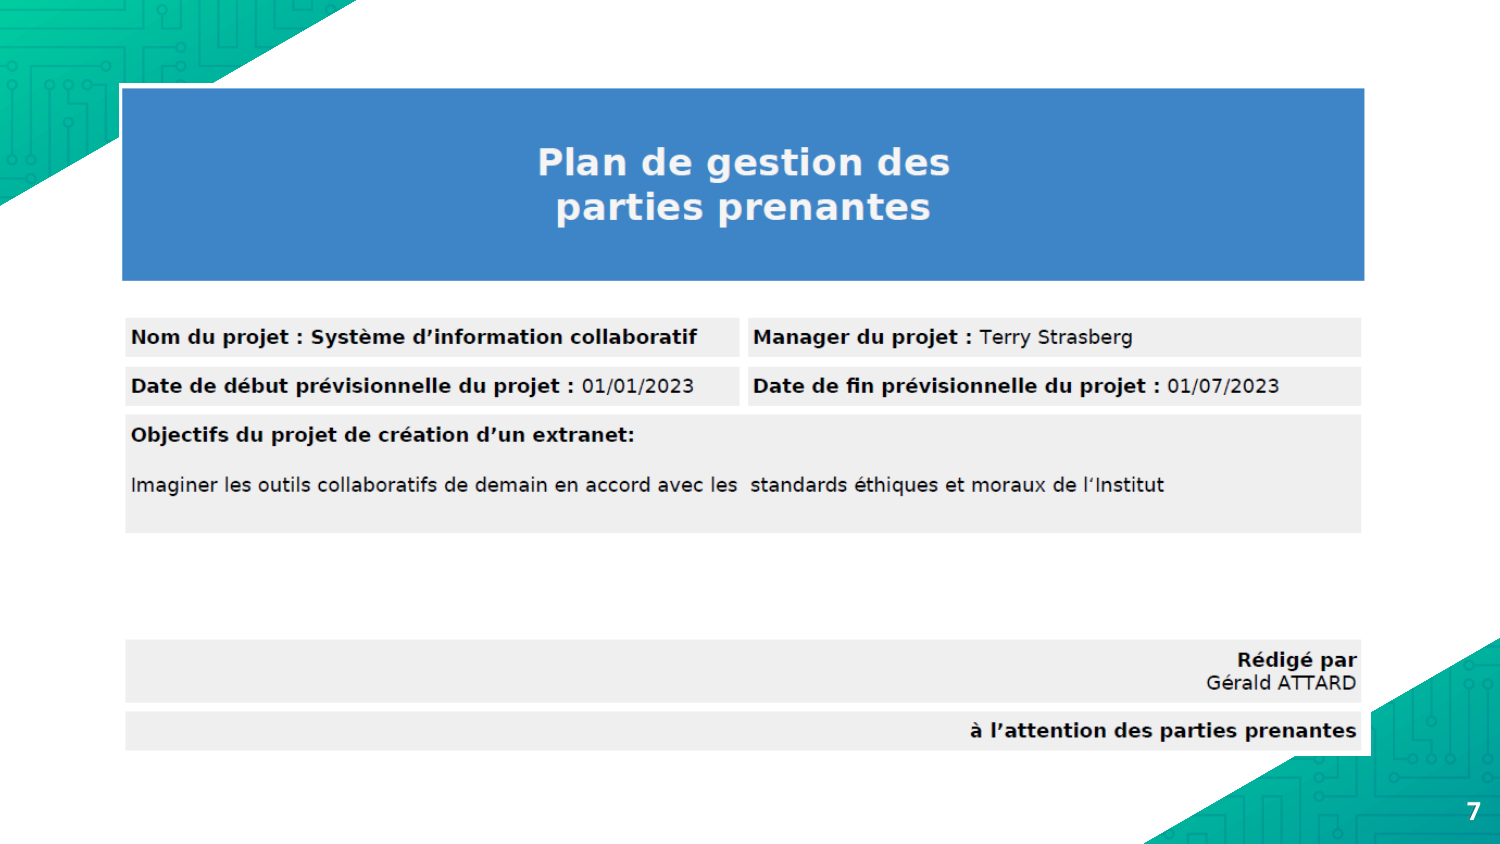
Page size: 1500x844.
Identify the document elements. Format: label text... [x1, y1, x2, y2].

picture [119, 83, 1371, 756]
slide_number <numéro> [1391, 779, 1482, 844]
